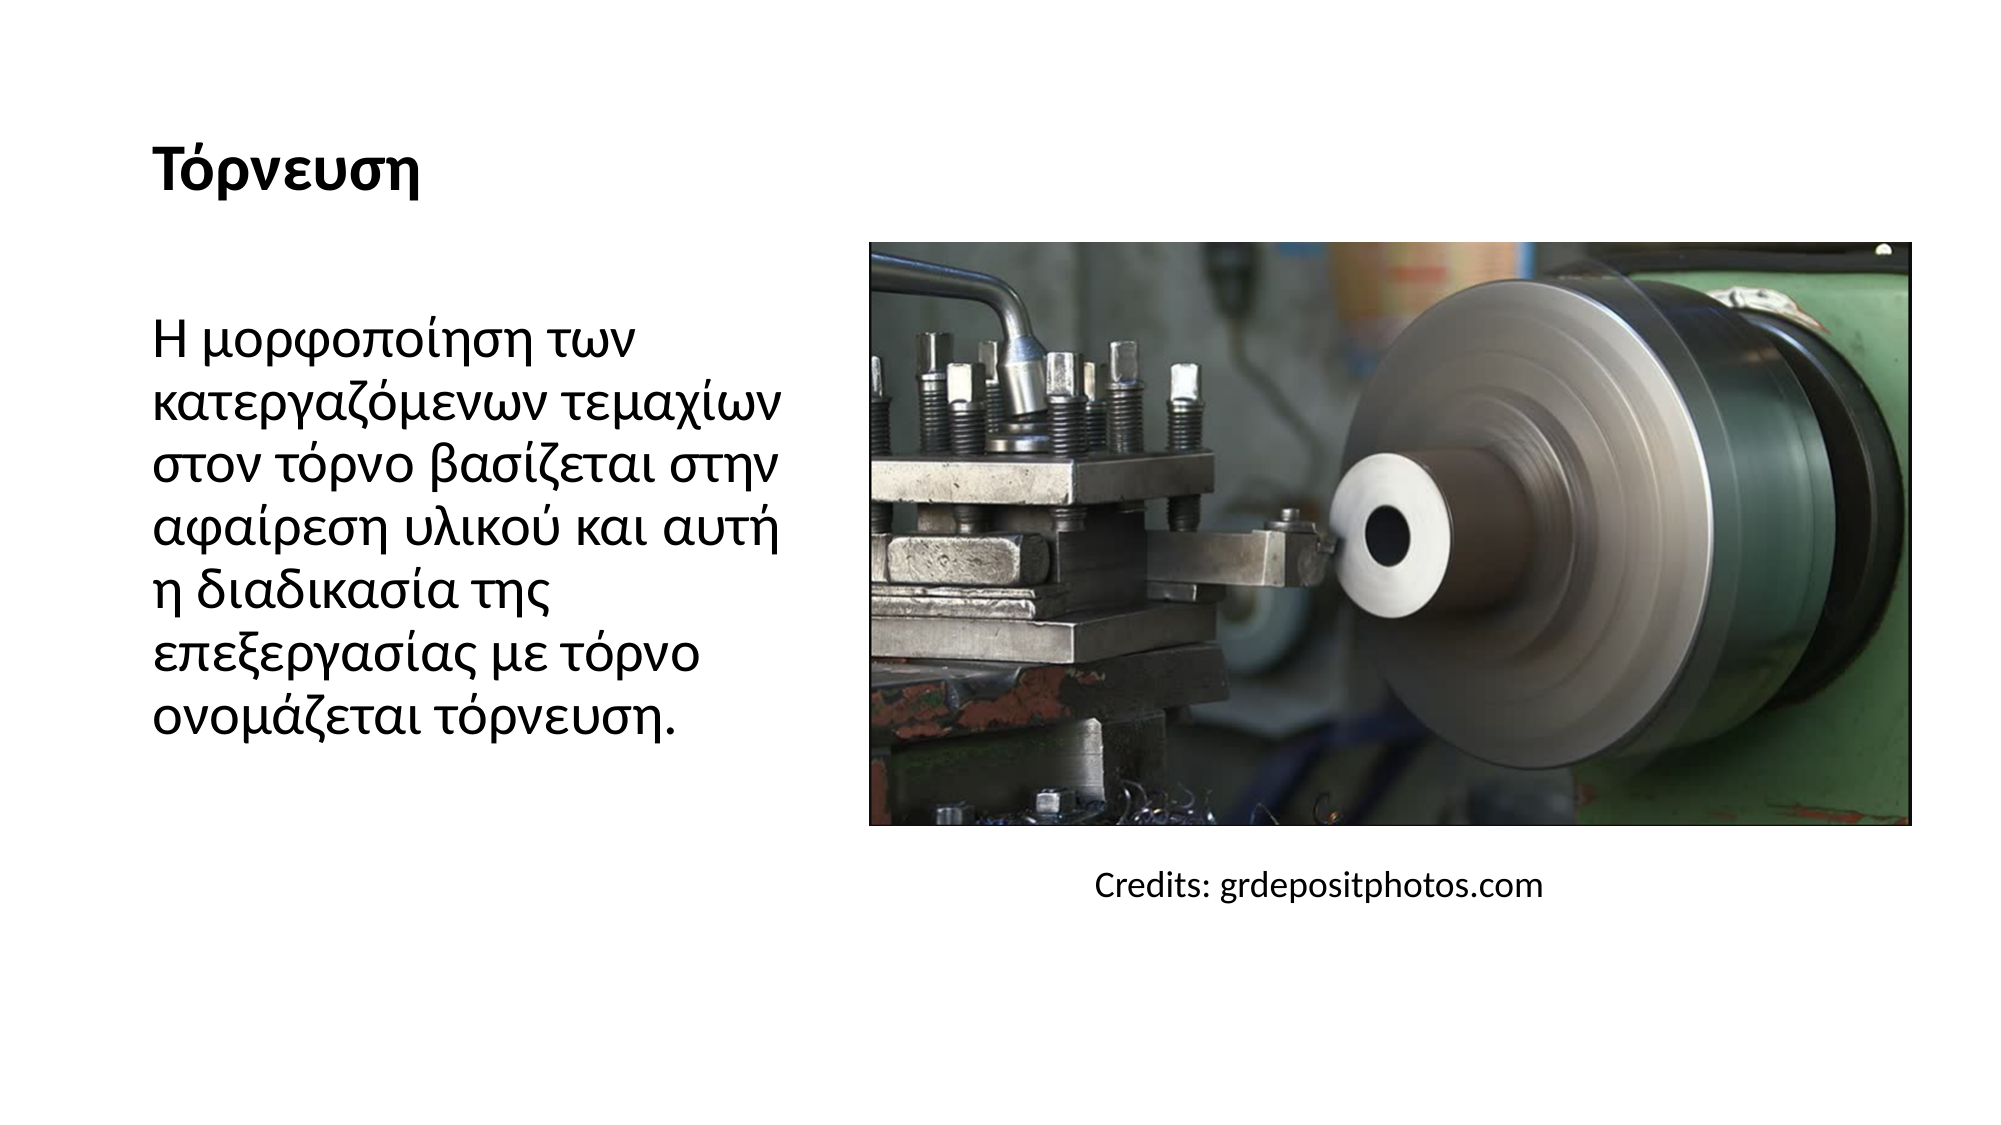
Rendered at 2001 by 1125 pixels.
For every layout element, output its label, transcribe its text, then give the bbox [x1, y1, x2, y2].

text_box Credits: grdepositphotos.com [1079, 852, 1641, 913]
list Η μορφοποίηση των κατεργαζόμενων τεμαχίων στον τόρνο βασίζεται στην αφαίρεση υλικού και αυτή η διαδικασία της επεξεργασίας με τόρνο ονομάζεται τόρνευση. [137, 299, 817, 871]
picture [869, 242, 1912, 826]
title Τόρνευση [137, 59, 1863, 278]
